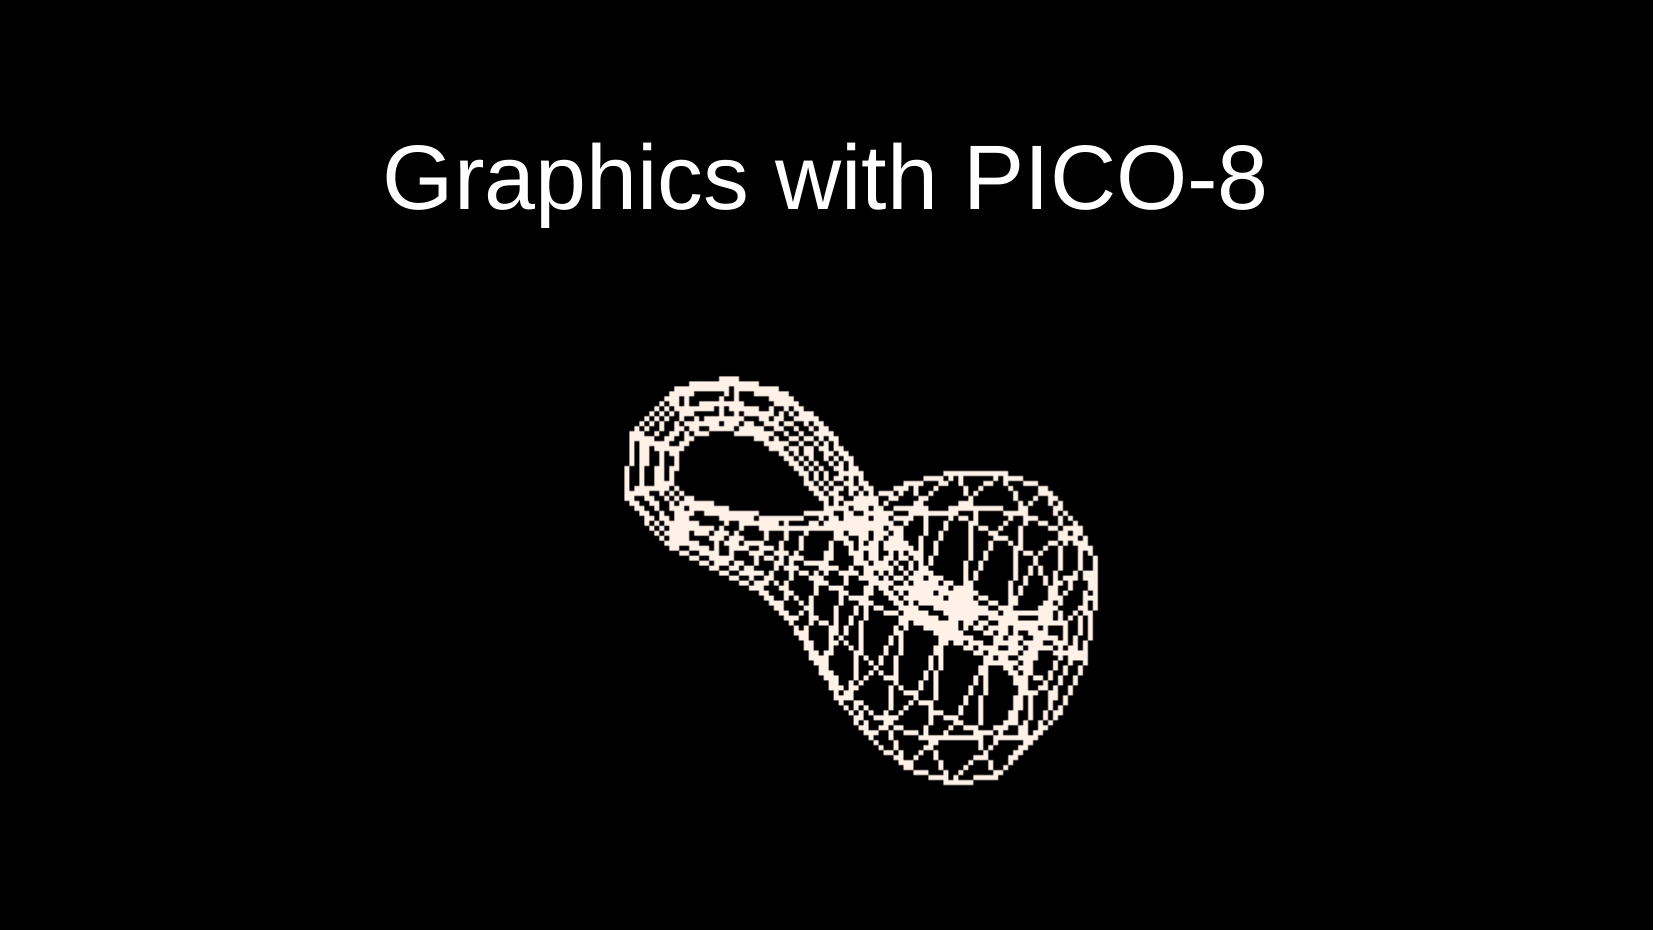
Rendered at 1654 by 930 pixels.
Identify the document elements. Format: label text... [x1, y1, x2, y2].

title Graphics with PICO-8 [82, 75, 1571, 281]
picture [525, 262, 1163, 901]
